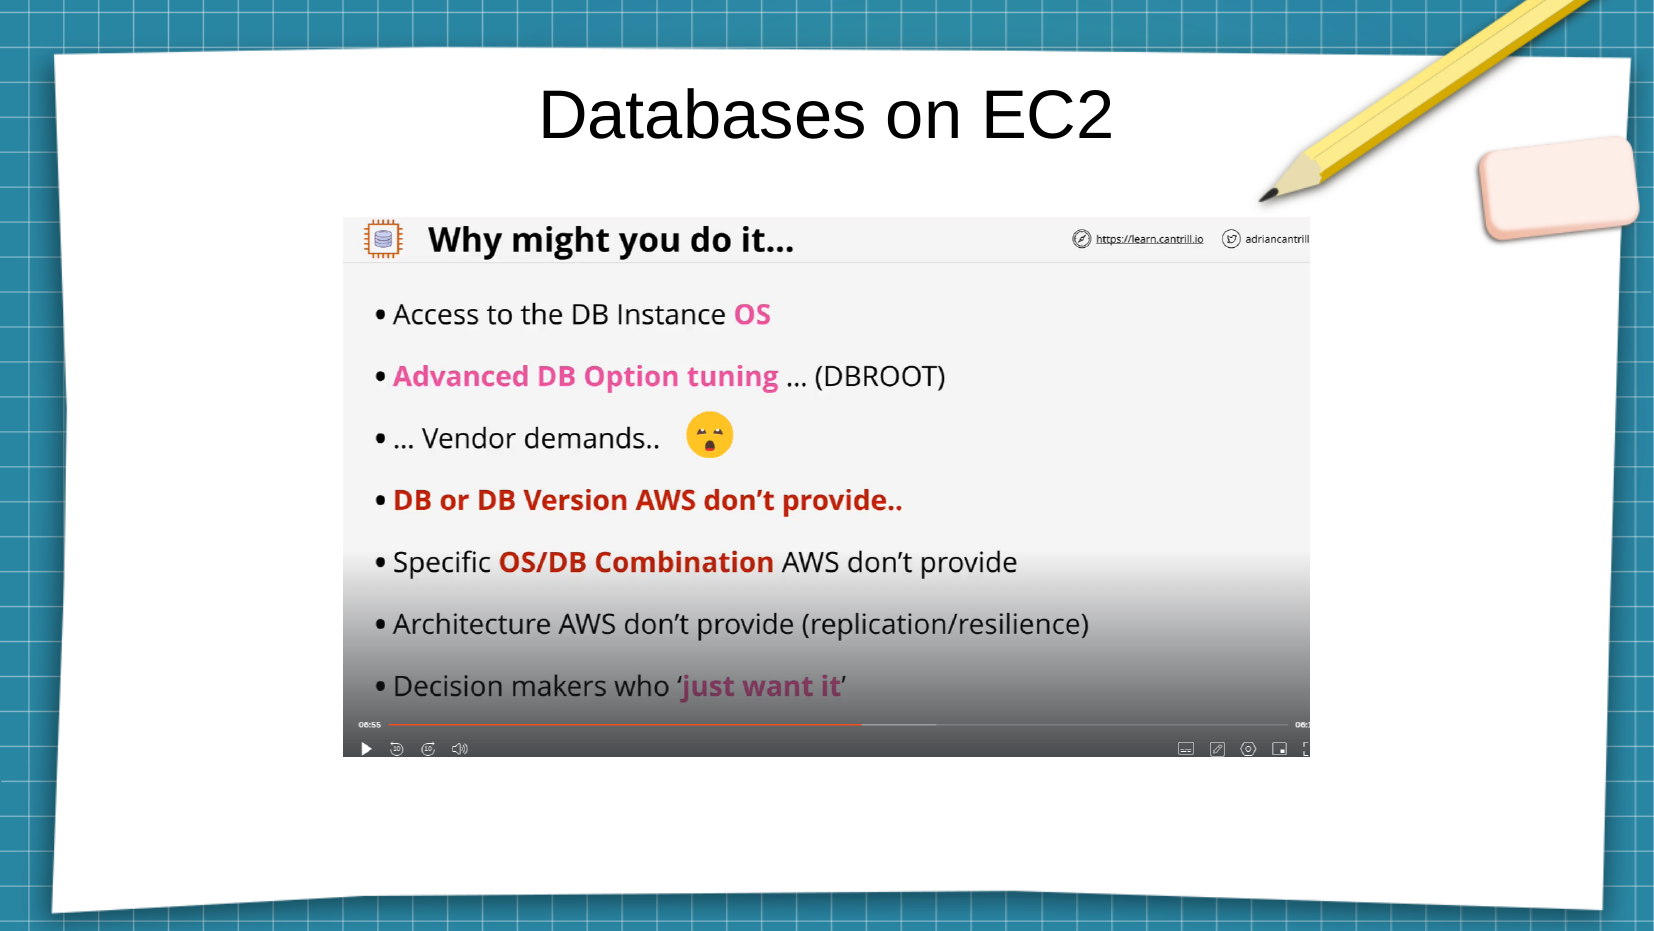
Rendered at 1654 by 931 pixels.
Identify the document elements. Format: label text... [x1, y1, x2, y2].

picture [0, 0, 1654, 931]
title Databases on EC2 [82, 37, 1571, 193]
